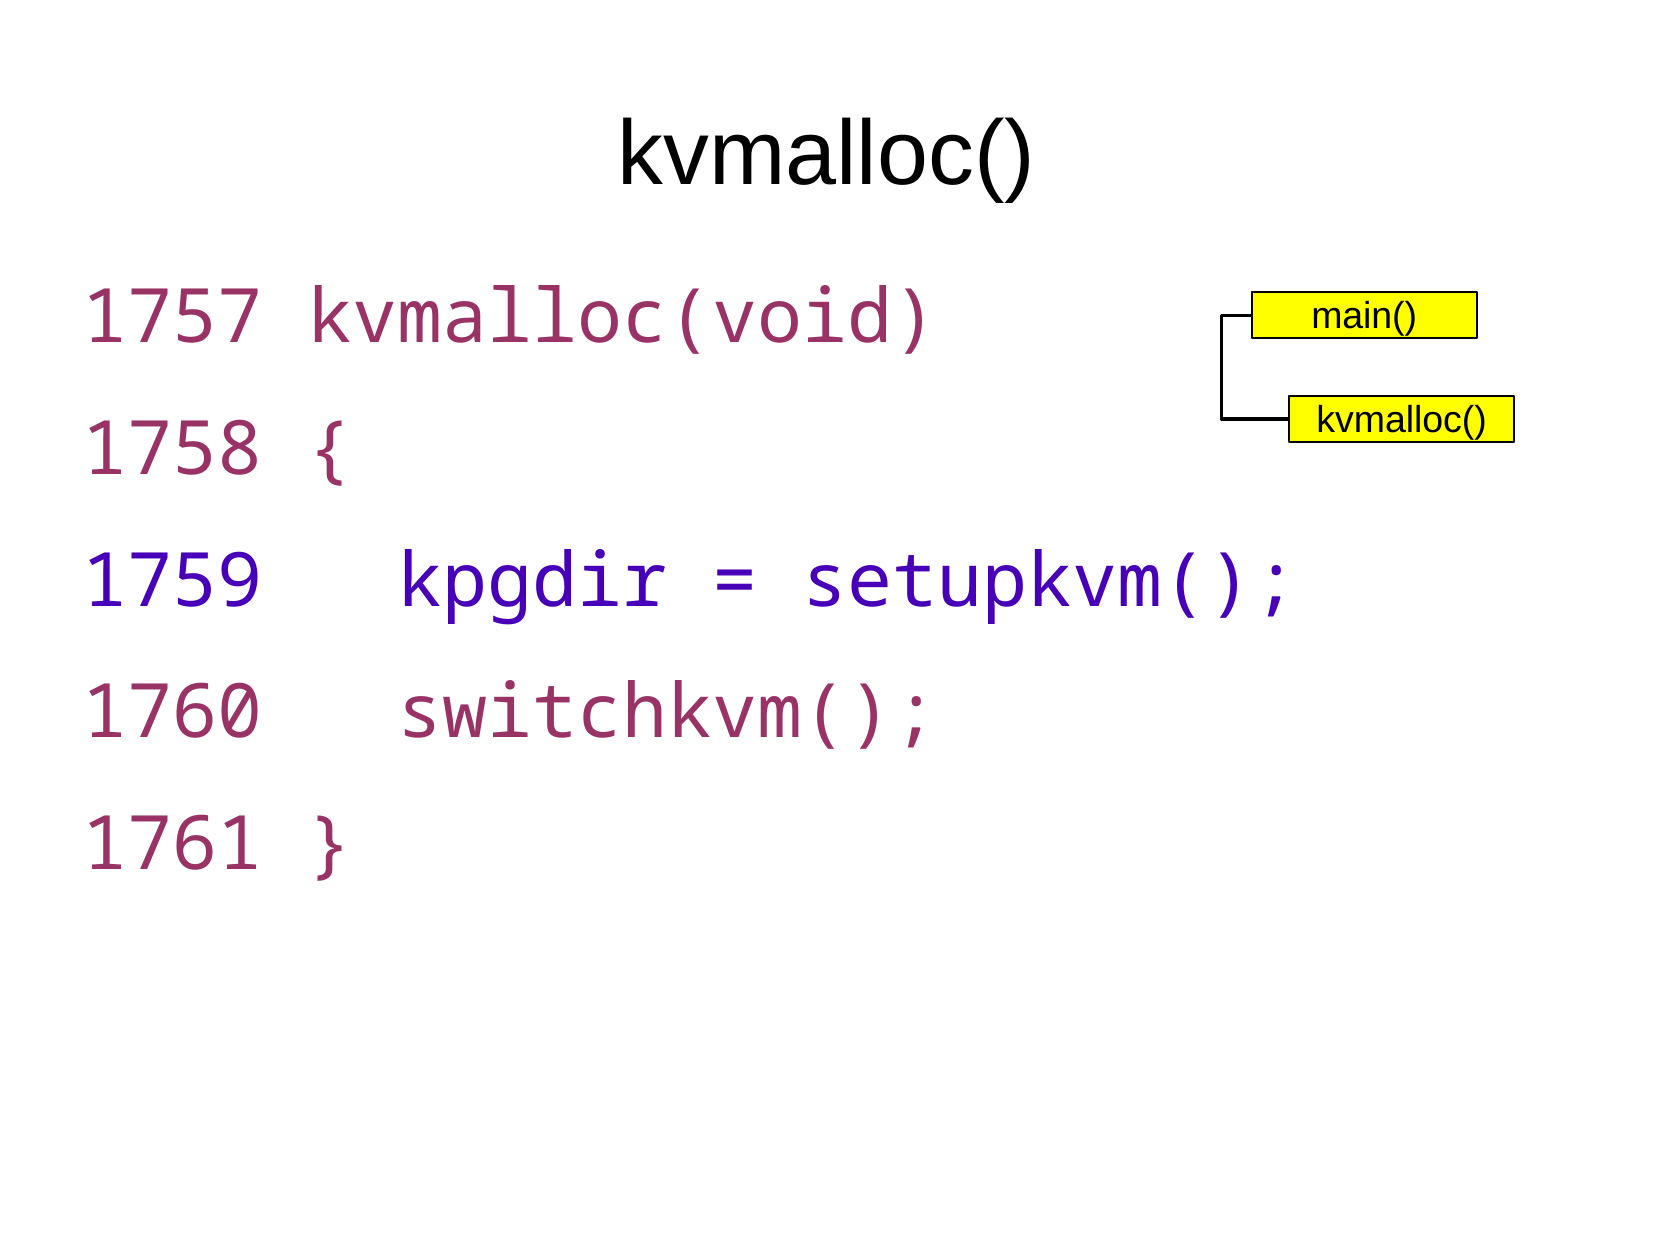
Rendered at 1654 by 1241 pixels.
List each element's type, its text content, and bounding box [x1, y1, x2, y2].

text_box main() [1251, 292, 1477, 339]
list 1757 kvmalloc(void) 1758 { 1759 kpgdir = setupkvm(); 1760 switchkvm(); 1761 } [82, 262, 1571, 1163]
title kvmalloc() [82, 49, 1571, 257]
text_box kvmalloc() [1289, 395, 1515, 443]
